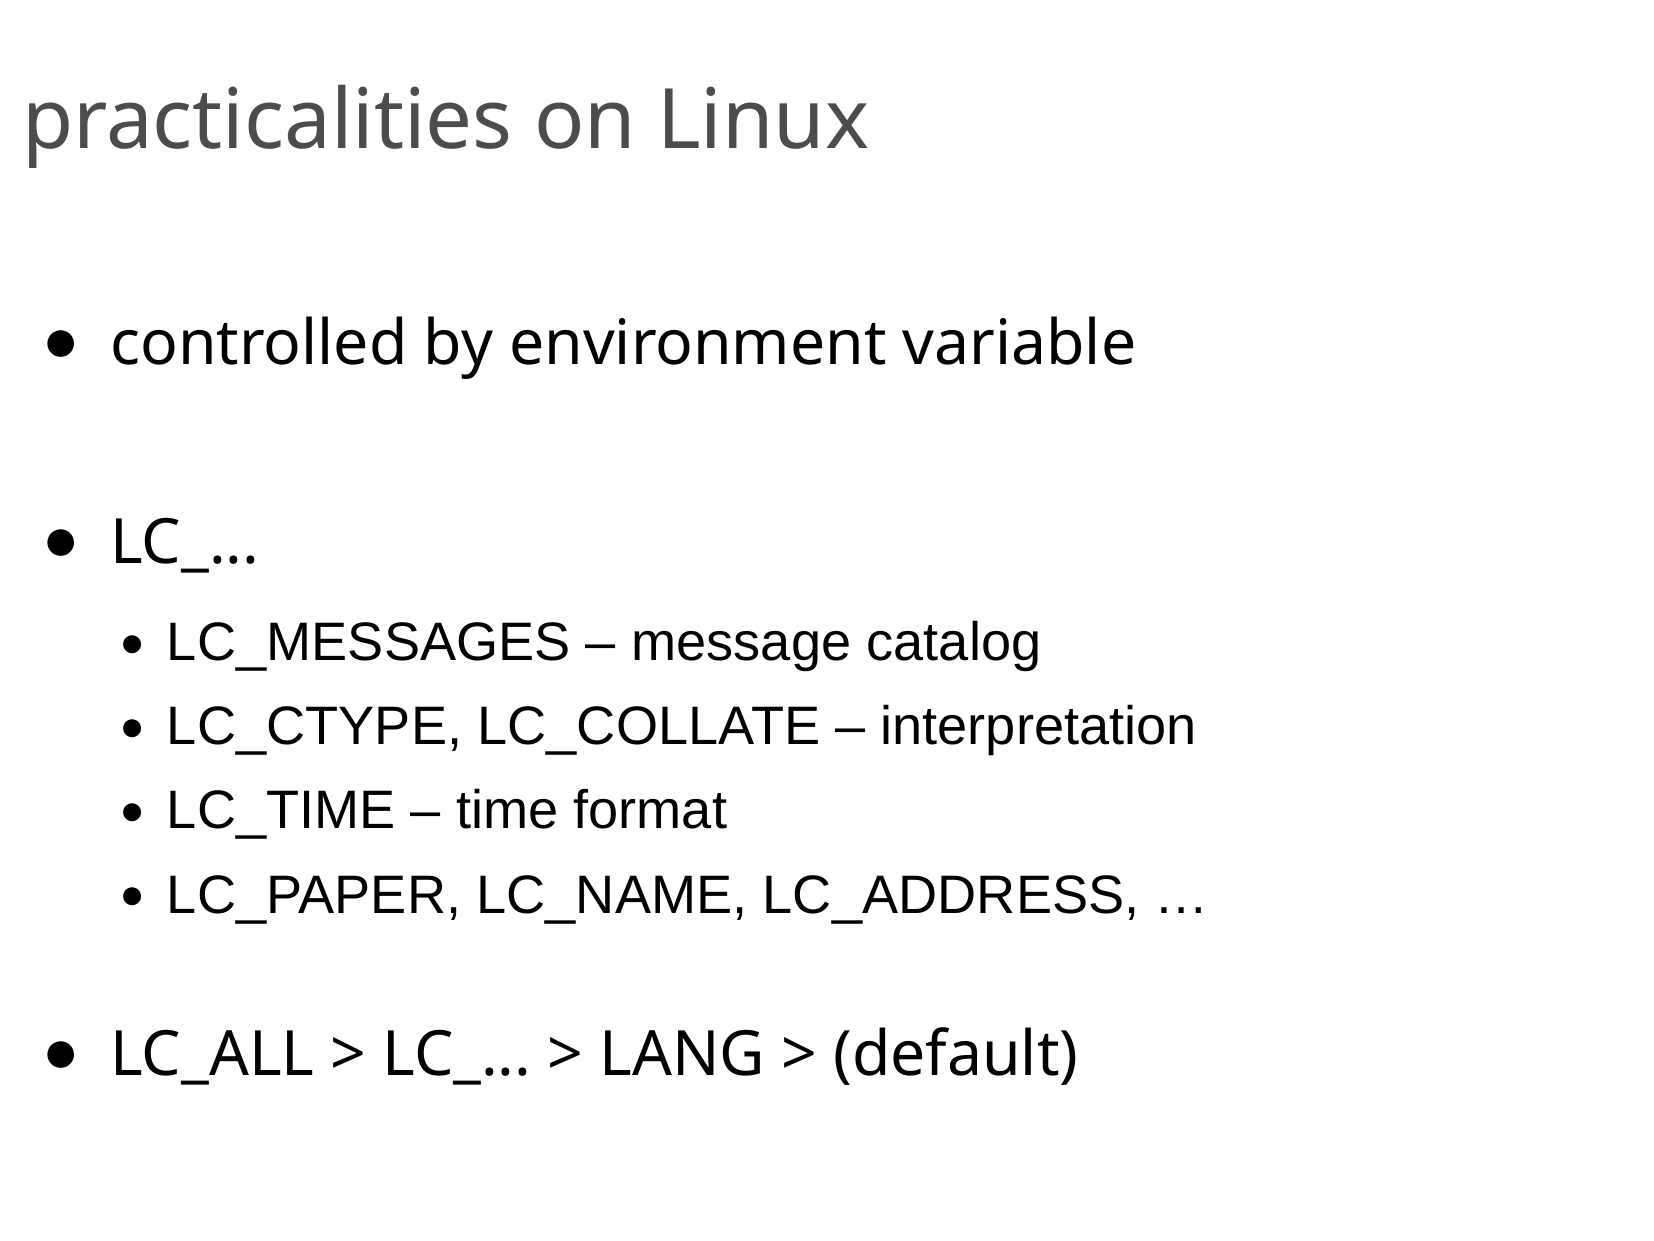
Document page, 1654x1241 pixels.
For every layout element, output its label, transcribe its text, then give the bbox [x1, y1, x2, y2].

title practicalities on Linux [22, 26, 1654, 205]
list controlled by environment variable LC_... LC_MESSAGES – message catalog LC_CTYPE, LC_COLLATE – interpretation LC_TIME – time format LC_PAPER, LC_NAME, LC_ADDRESS, … LC_ALL > LC_... > LANG > (default) [25, 233, 1654, 1158]
